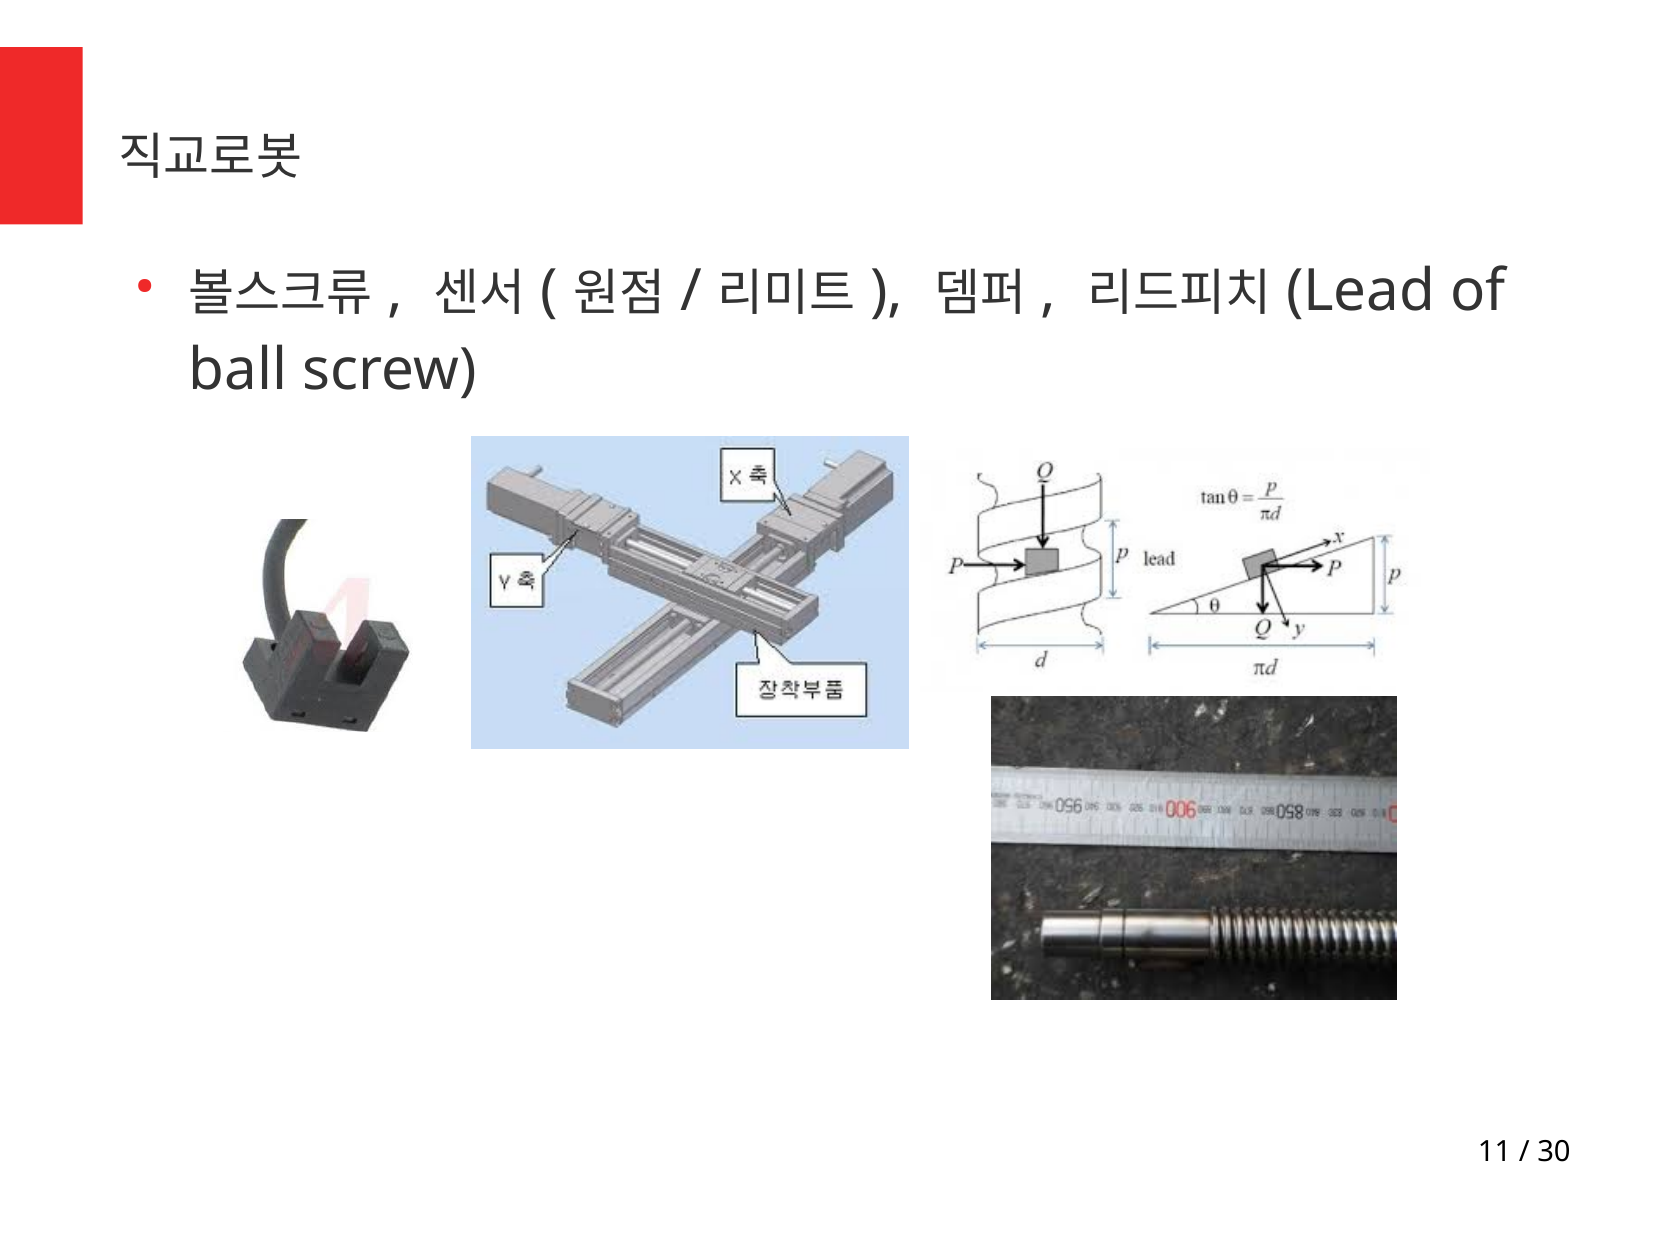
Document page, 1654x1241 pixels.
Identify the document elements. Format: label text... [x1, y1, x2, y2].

list 볼스크류, 센서(원점/리미트), 뎀퍼, 리드피치(Lead of ball screw) [118, 248, 1595, 1182]
picture [991, 696, 1397, 1000]
picture [223, 519, 419, 732]
picture [920, 448, 1430, 692]
title 직교로봇 [118, 49, 1571, 248]
picture [471, 436, 909, 749]
